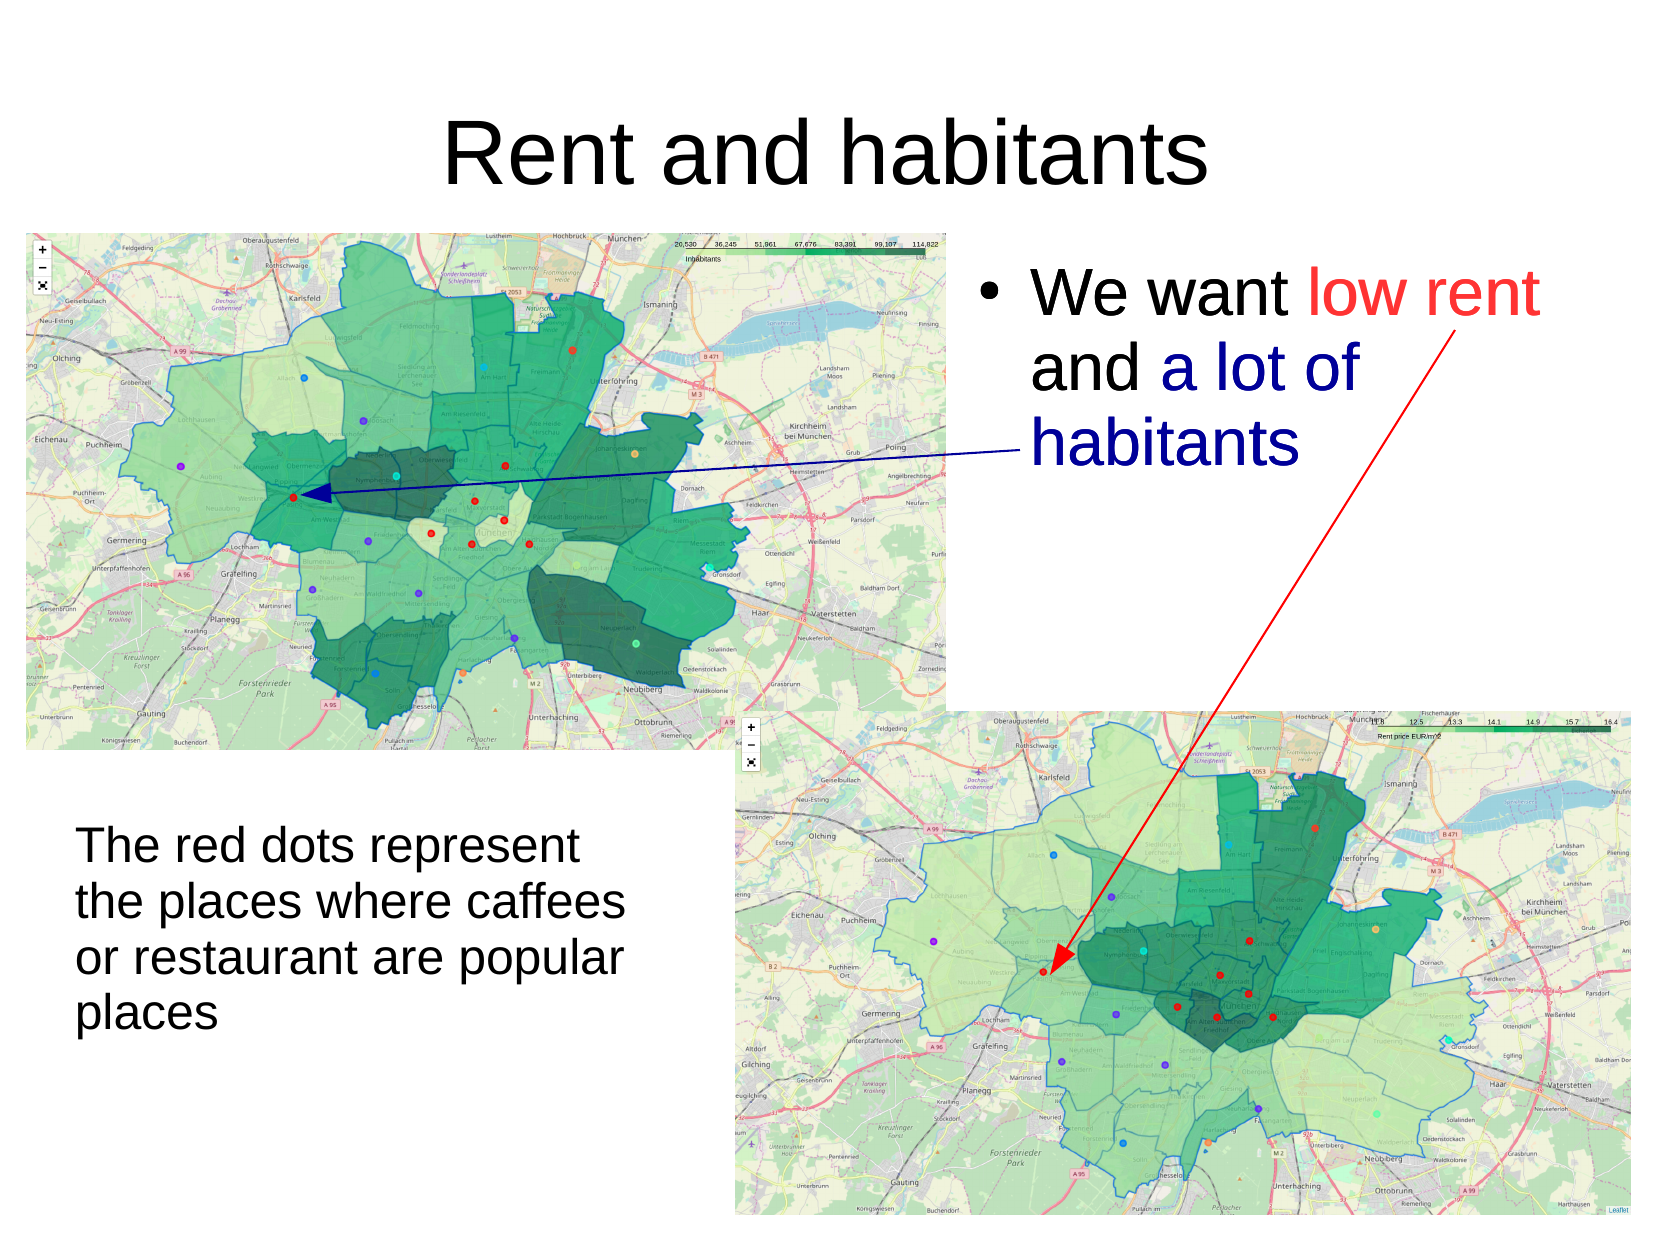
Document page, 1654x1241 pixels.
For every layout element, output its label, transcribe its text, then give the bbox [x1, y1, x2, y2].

list We want low rent and a lot of habitants [960, 255, 1624, 690]
text_box The red dots represent the places where caffees or restaurant are popular places [60, 810, 646, 1048]
title Rent and habitants [82, 49, 1571, 257]
picture [26, 233, 1631, 1216]
